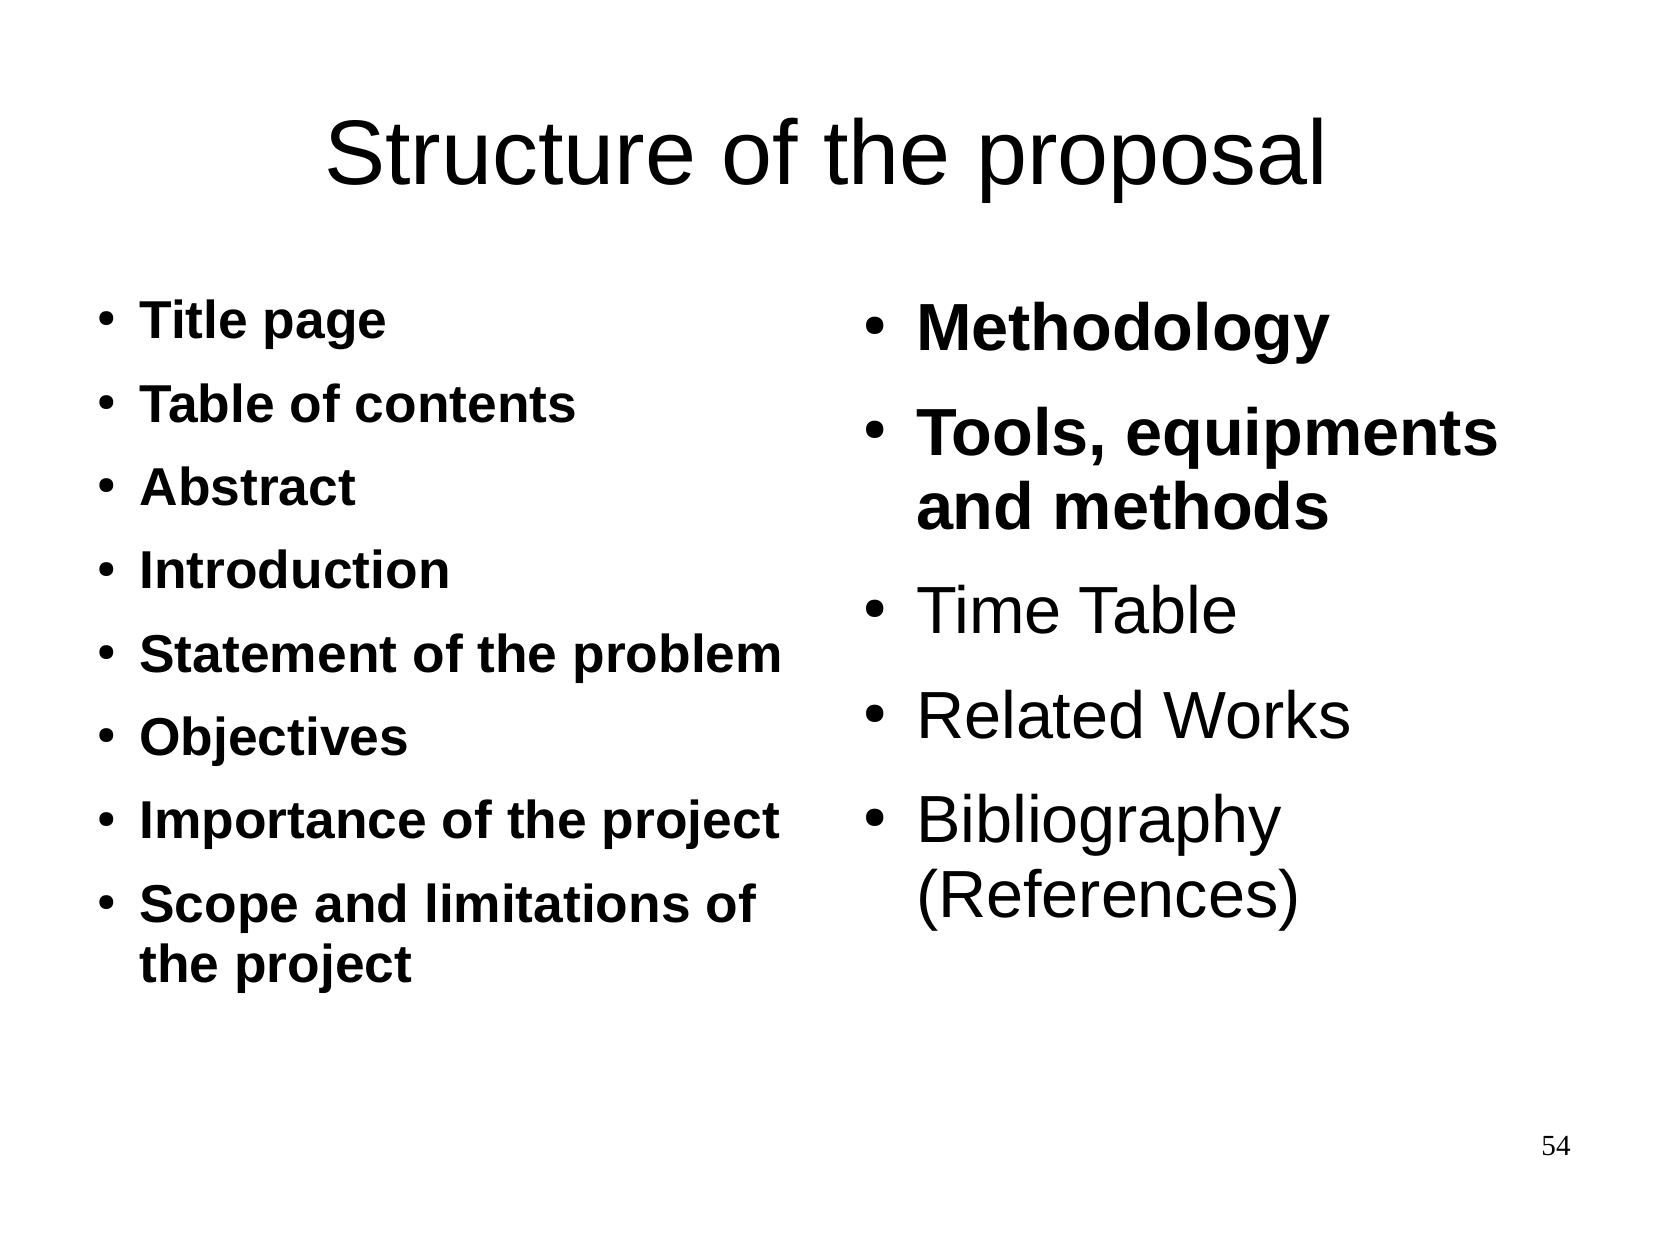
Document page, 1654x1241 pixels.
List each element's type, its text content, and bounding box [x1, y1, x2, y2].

list Title page Table of contents Abstract Introduction Statement of the problem Objectives Importance of the project Scope and limitations of the project [82, 290, 809, 1010]
list Methodology Tools, equipments and methods Time Table Related Works Bibliography (References) [845, 290, 1572, 1010]
title Structure of the proposal [82, 49, 1571, 257]
